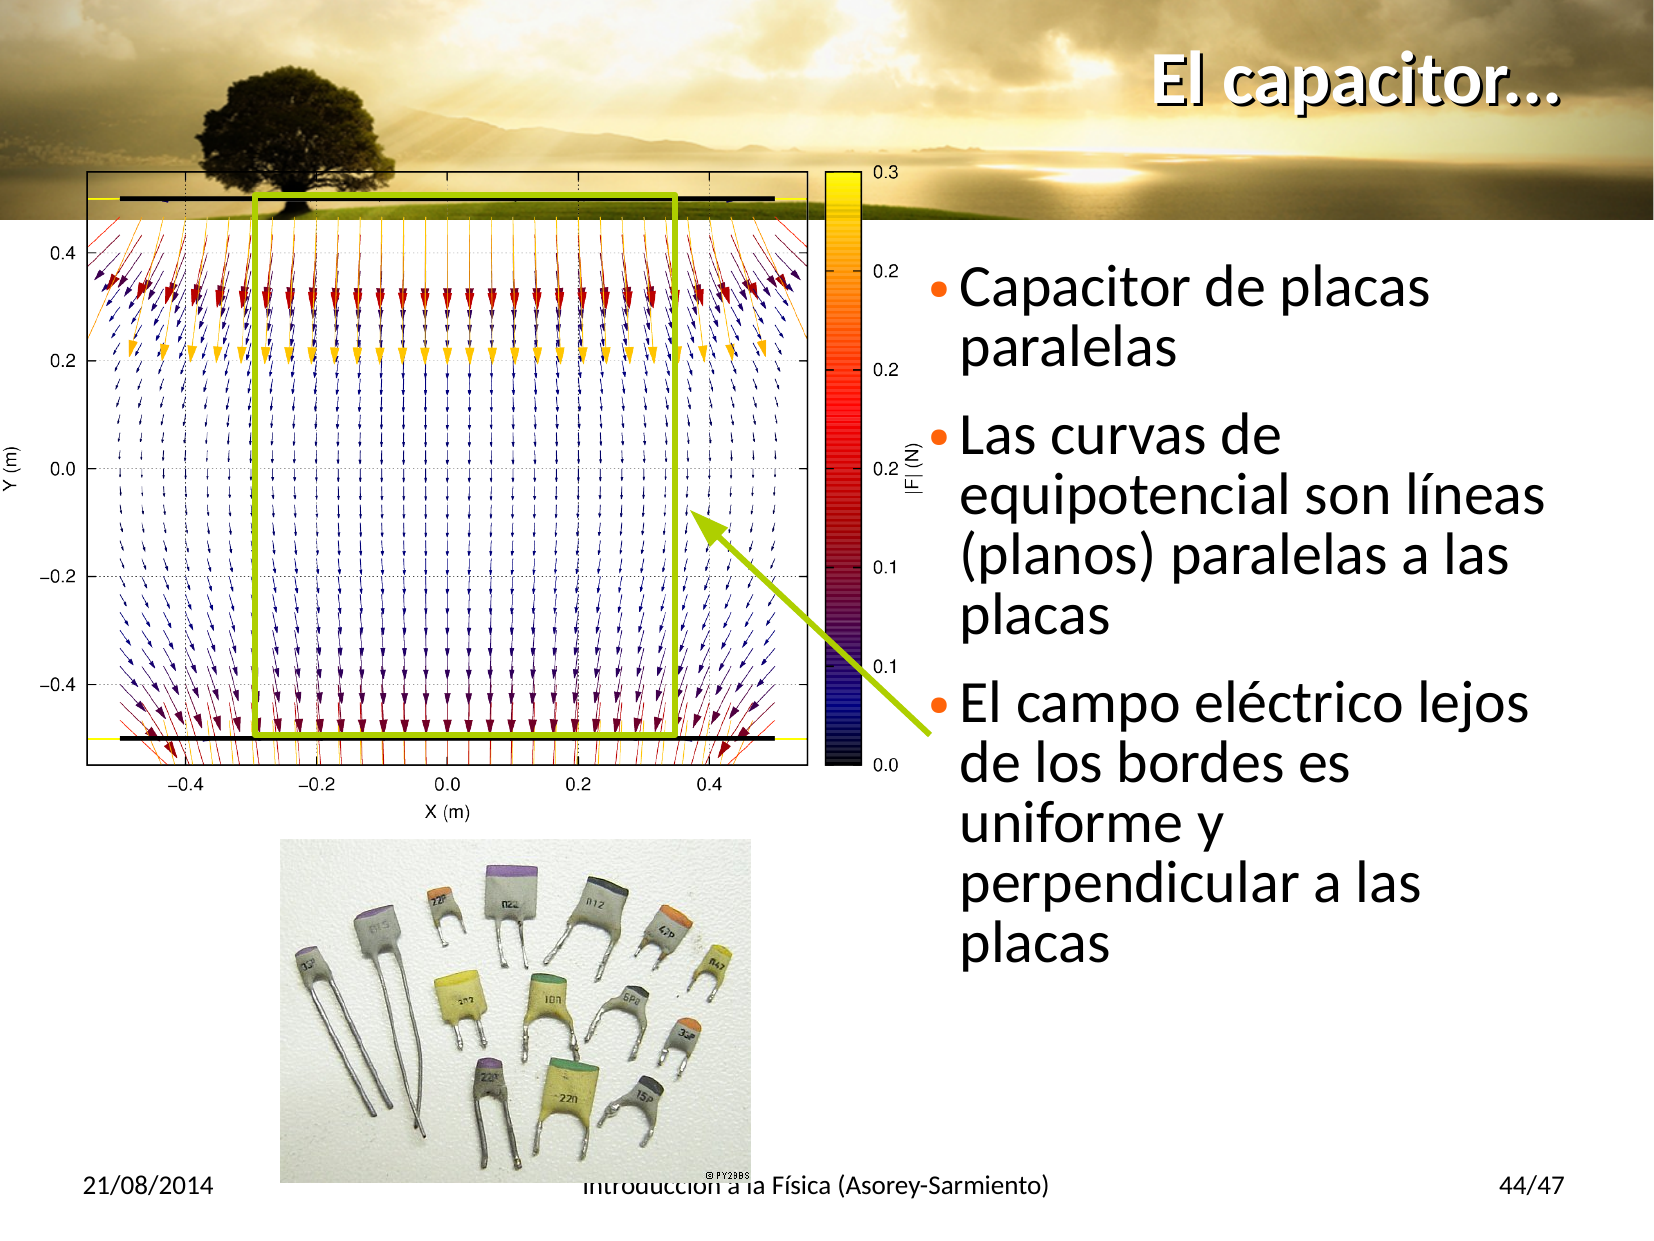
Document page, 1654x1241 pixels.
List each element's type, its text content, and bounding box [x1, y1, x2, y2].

list Capacitor de placas paralelas Las curvas de equipotencial son líneas (planos) paralelas a las placas El campo eléctrico lejos de los bordes es uniforme y perpendicular a las placas [900, 261, 1576, 981]
title El capacitor... [75, 19, 1564, 151]
picture [0, 0, 1654, 826]
picture [280, 839, 751, 1183]
